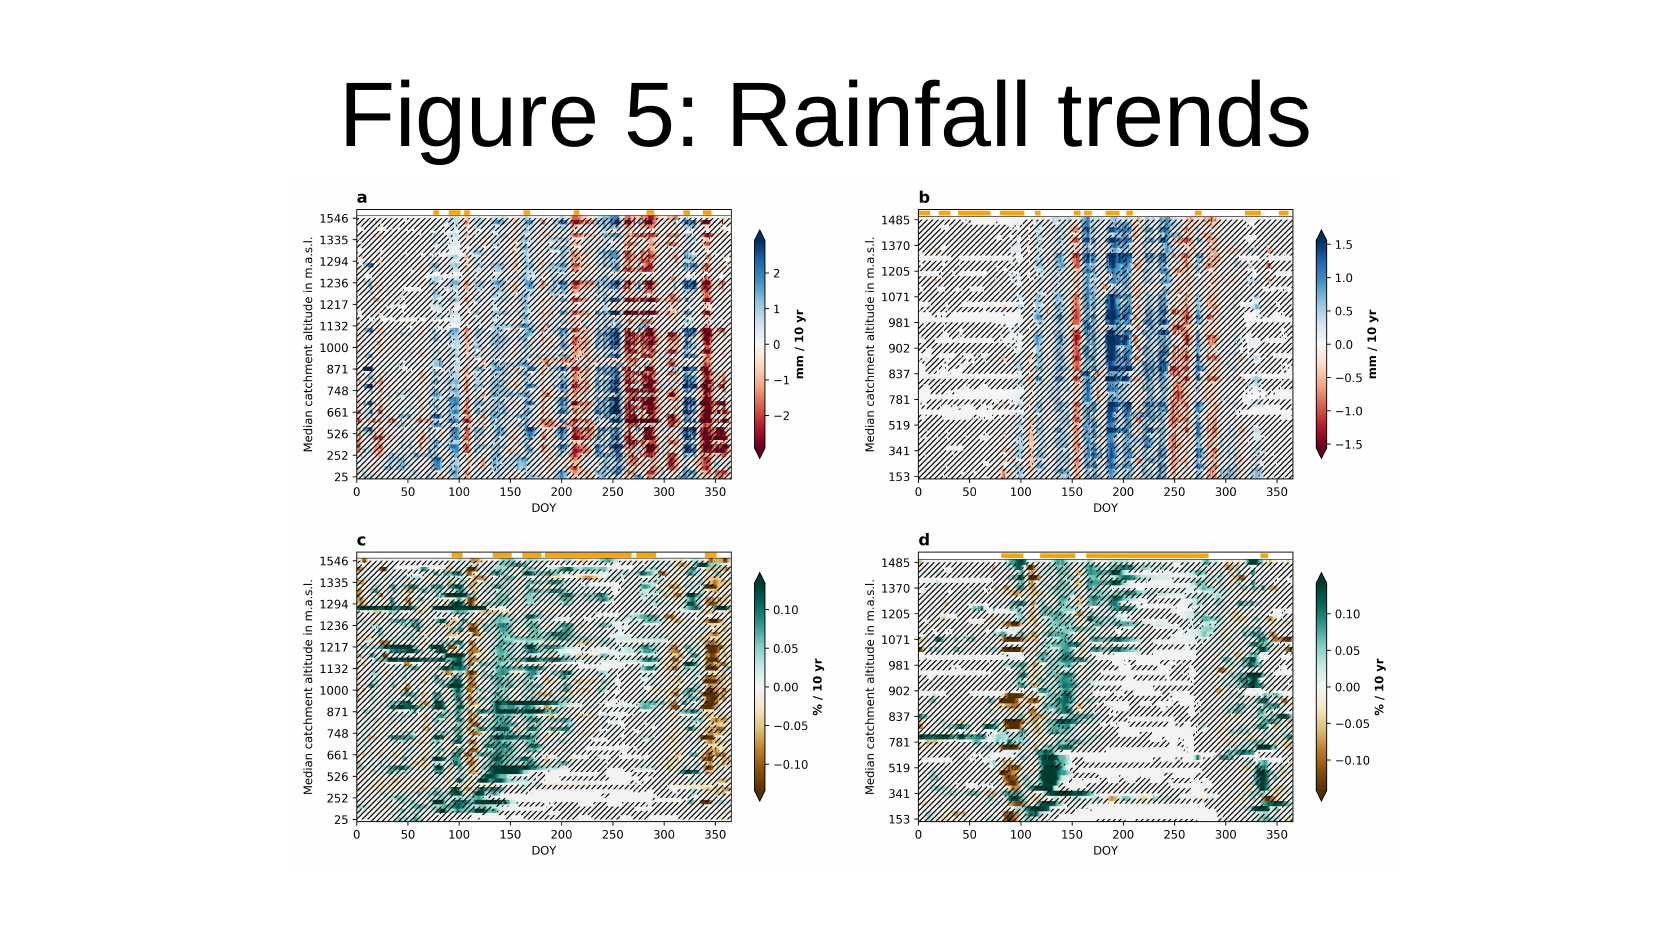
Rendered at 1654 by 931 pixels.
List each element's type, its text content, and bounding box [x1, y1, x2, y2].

picture [295, 182, 1394, 865]
title Figure 5: Rainfall trends [82, 37, 1571, 193]
